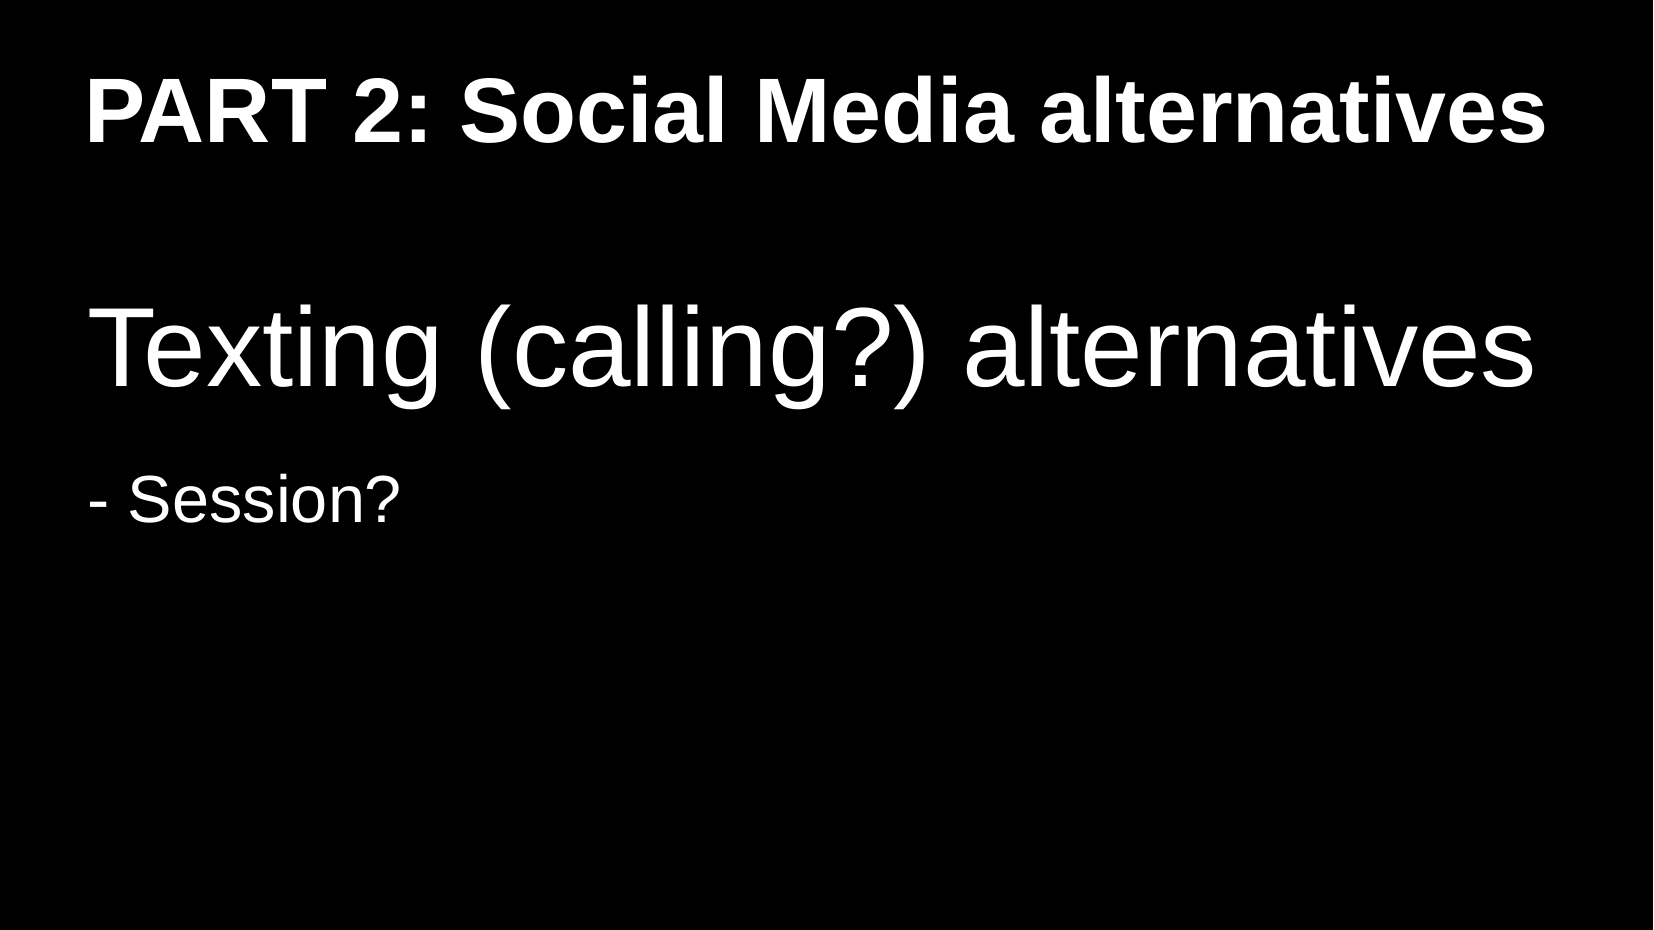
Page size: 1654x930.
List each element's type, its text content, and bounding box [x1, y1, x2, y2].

list Texting (calling?) alternatives [87, 285, 1573, 447]
title PART 2: Social Media alternatives [84, 56, 1561, 166]
list - Session? [87, 462, 1573, 852]
